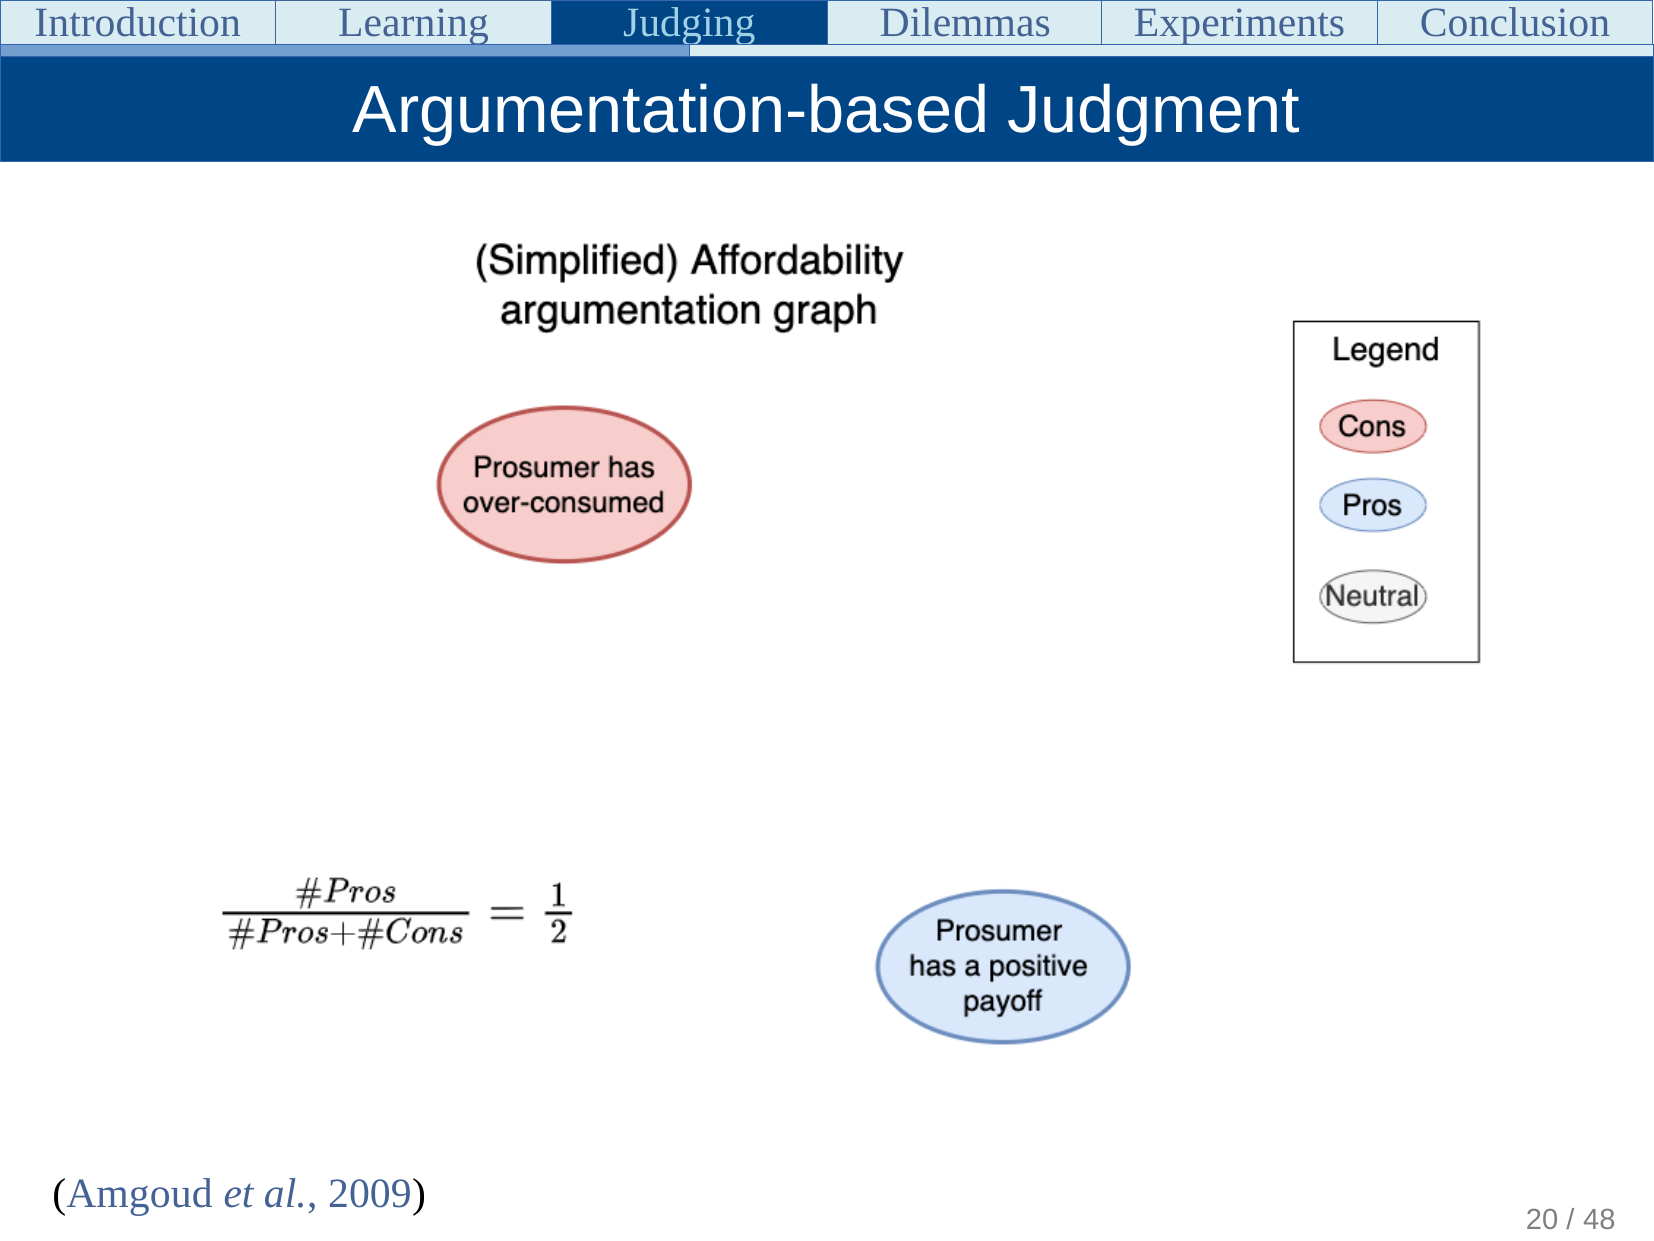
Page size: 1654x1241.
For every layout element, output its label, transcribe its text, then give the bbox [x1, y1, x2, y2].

text_box [0, 44, 690, 57]
title Argumentation-based Judgment [0, 56, 1654, 162]
picture [75, 204, 1596, 1126]
text_box (Amgoud et al., 2009) [37, 1162, 451, 1224]
